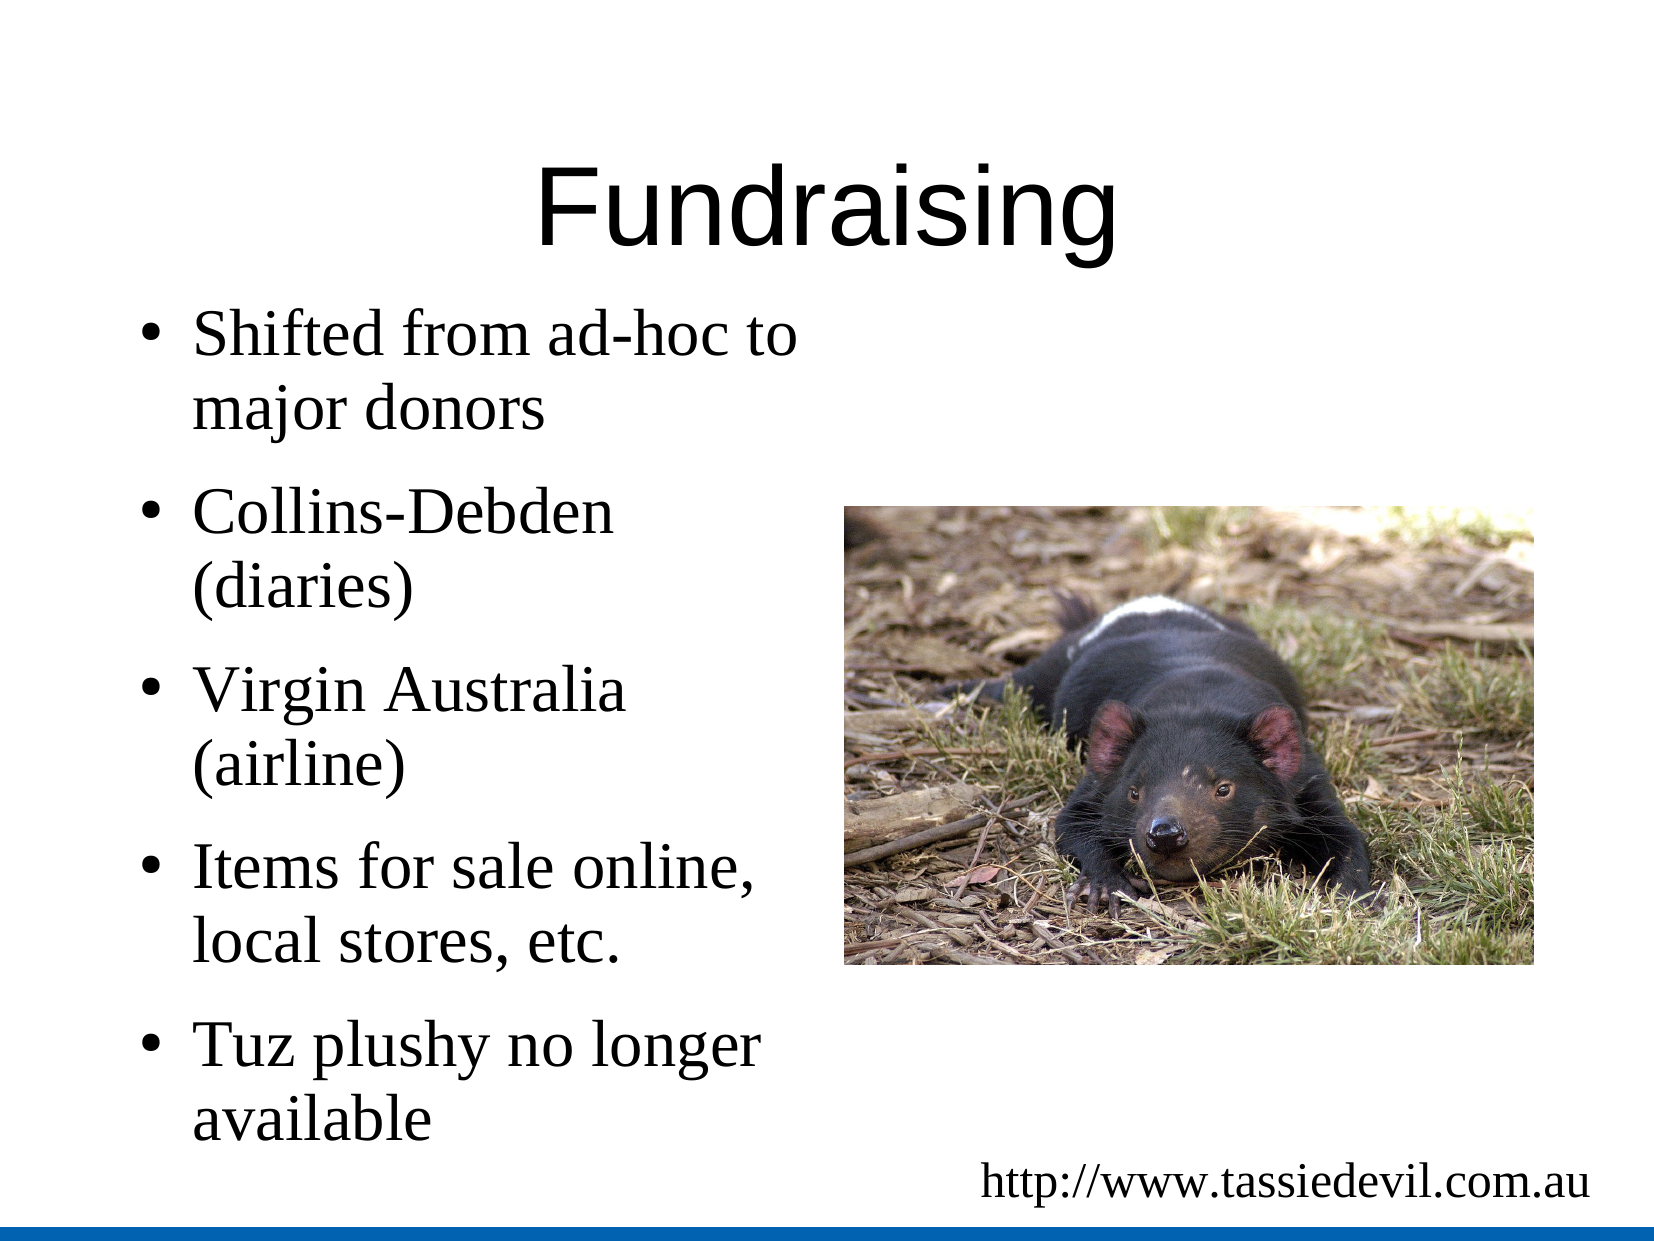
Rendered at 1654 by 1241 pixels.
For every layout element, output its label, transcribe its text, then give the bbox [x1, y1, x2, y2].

list Shifted from ad-hoc to major donors Collins-Debden (diaries) Virgin Australia (airline) Items for sale online, local stores, etc. Tuz plushy no longer available [121, 296, 811, 1223]
picture [844, 506, 1534, 965]
text_box http://www.tassiedevil.com.au [980, 1153, 1592, 1214]
title Fundraising [121, 102, 1533, 311]
